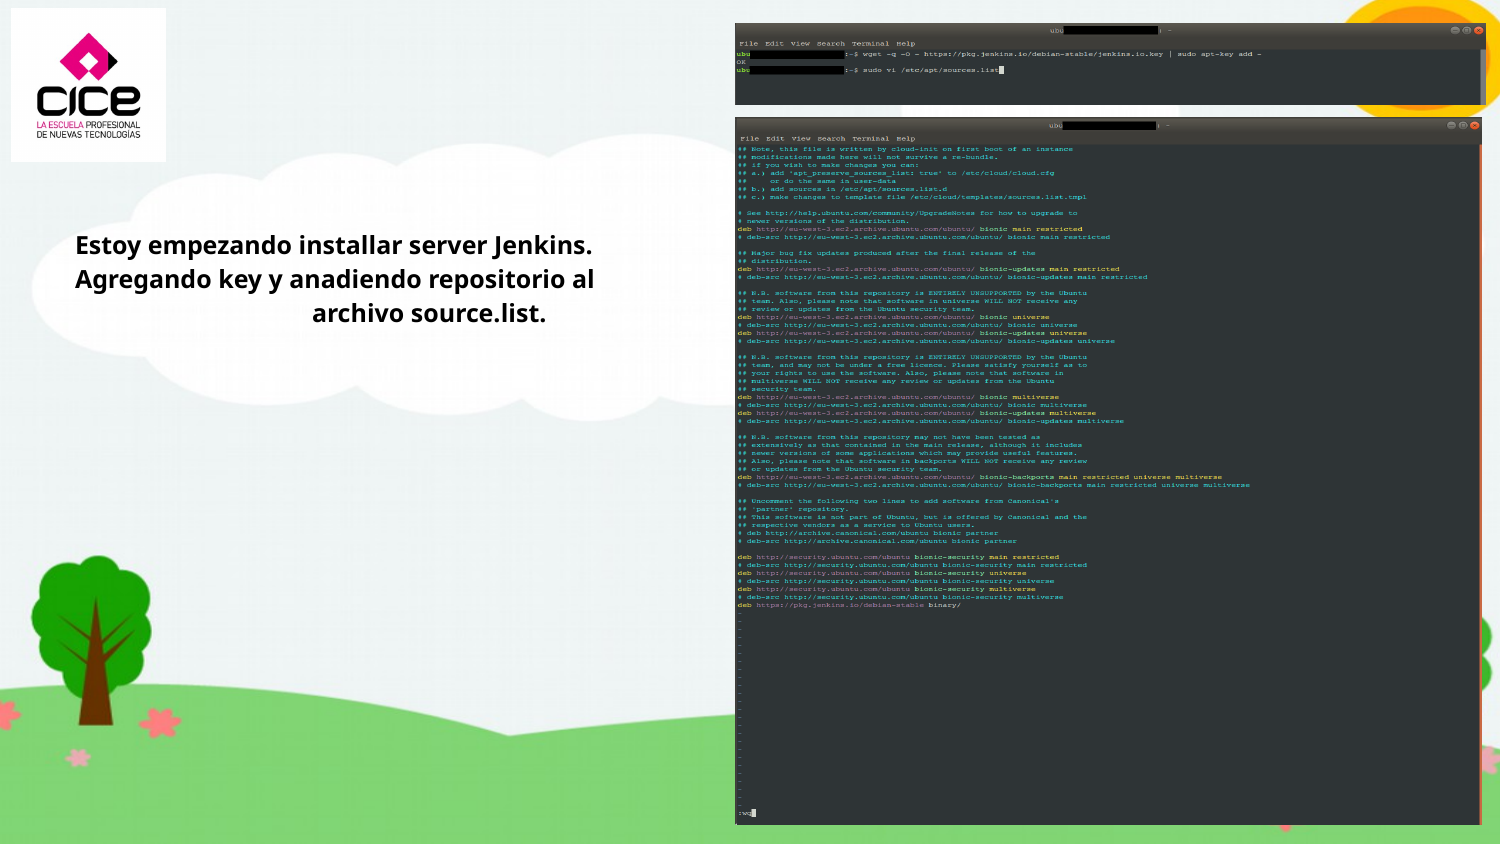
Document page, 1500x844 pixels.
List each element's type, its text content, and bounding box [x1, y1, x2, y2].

title Estoy empezando installar server Jenkins. Agregando key y anadiendo repositorio al archivo source.list. [75, 237, 648, 320]
picture [0, 0, 1500, 844]
